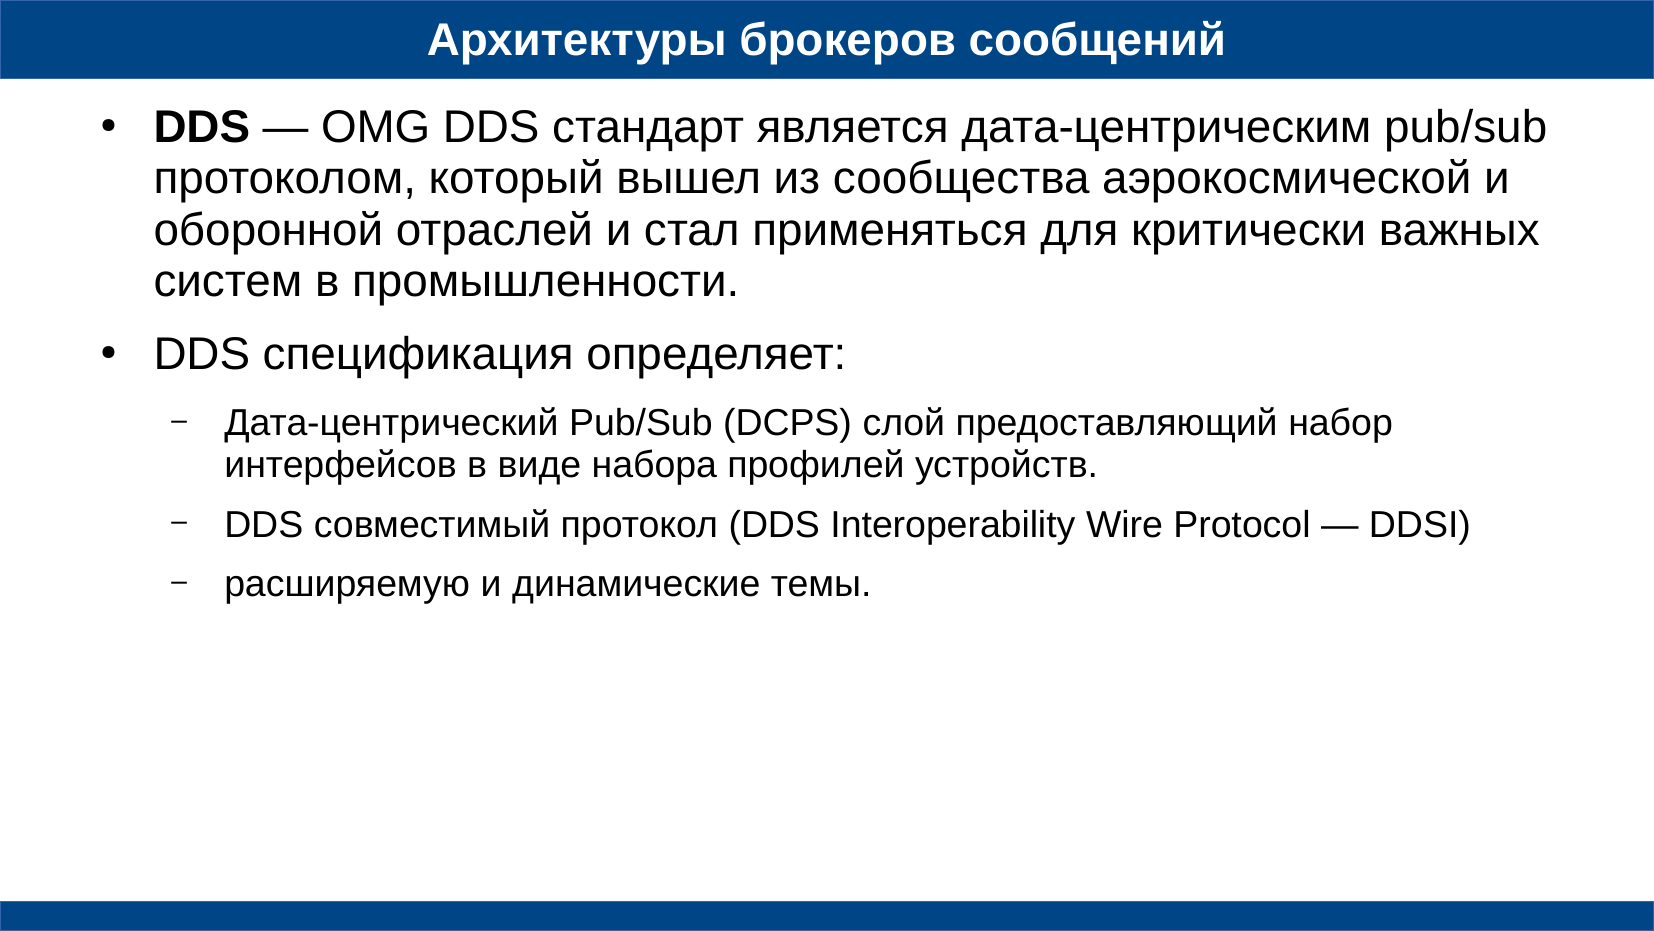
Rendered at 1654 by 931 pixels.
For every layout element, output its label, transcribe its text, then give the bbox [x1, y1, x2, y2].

list DDS — OMG DDS стандарт является дата-центрическим pub/sub протоколом, который вышел из сообщества аэрокосмической и оборонной отраслей и стал применяться для критически важных систем в промышленности. DDS cпецификация определяет: Дата-центрический Pub/Sub (DCPS) слой предоставляющий набор интерфейсов в виде набора профилей устройств. DDS совместимый протокол (DDS Interoperability Wire Protocol — DDSI) расширяемую и динамические темы. [82, 101, 1571, 871]
title Архитектуры брокеров сообщений [0, 0, 1654, 79]
